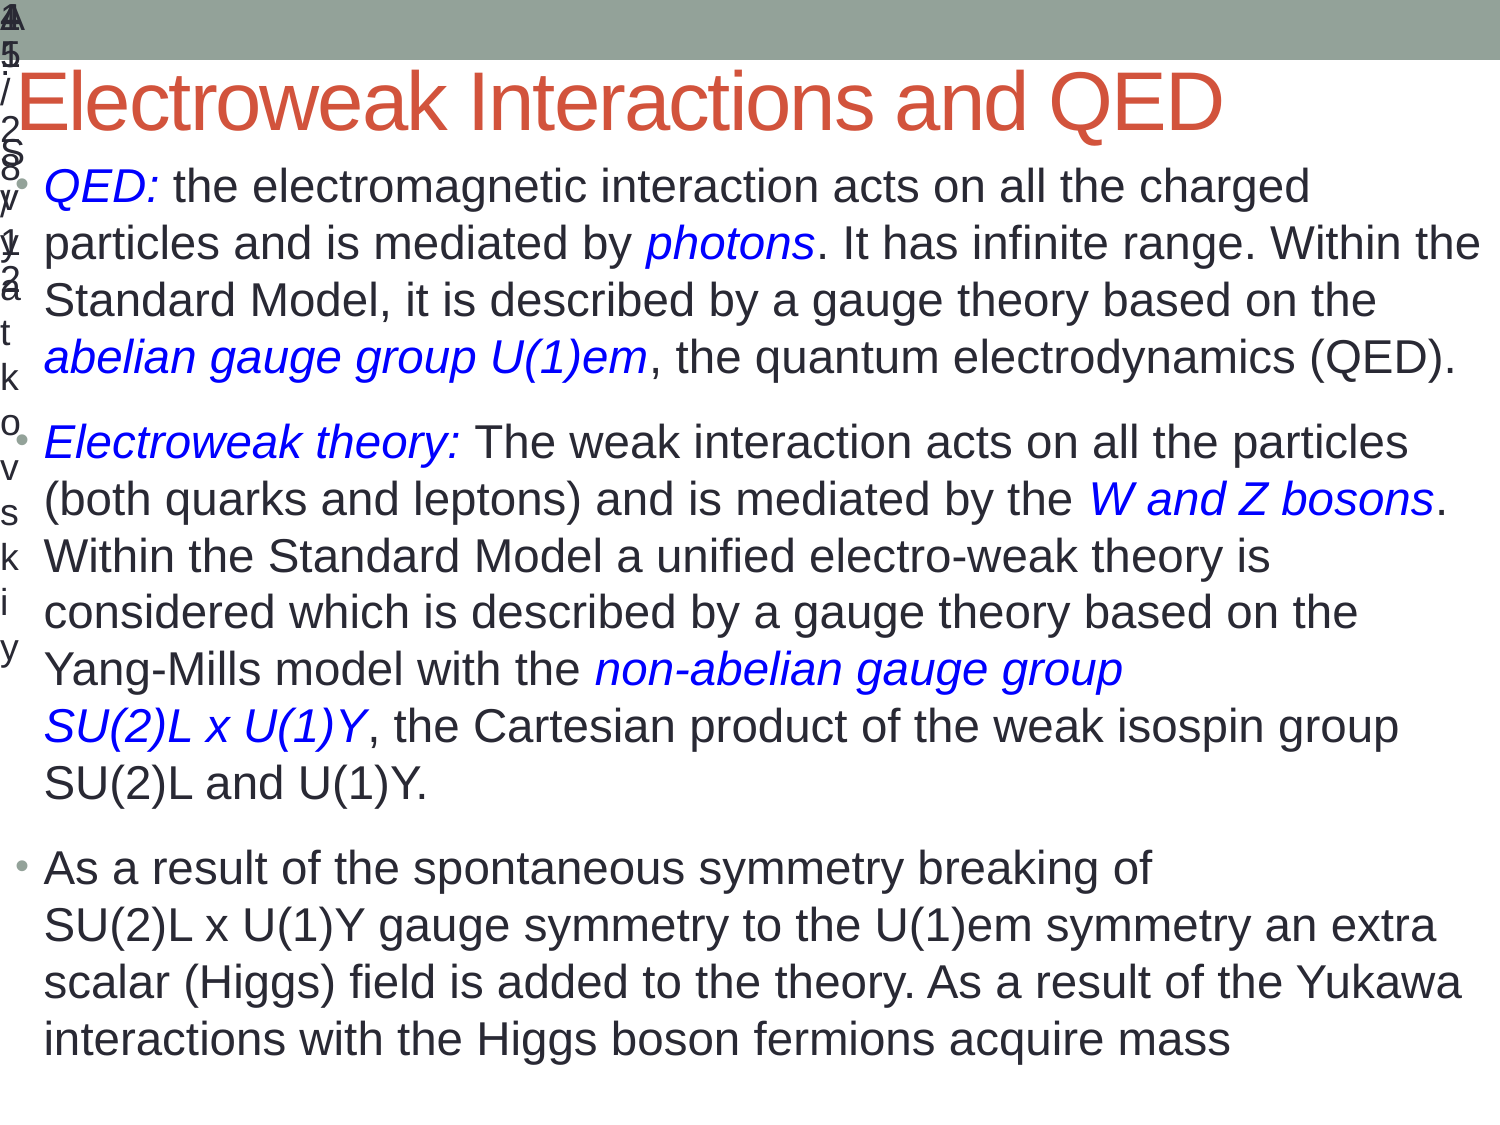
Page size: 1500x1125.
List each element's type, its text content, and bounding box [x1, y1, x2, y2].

title Electroweak Interactions and QED [0, 15, 1350, 147]
list QED: the electromagnetic interaction acts on all the charged particles and is mediated by photons. It has infinite range. Within the Standard Model, it is described by a gauge theory based on the abelian gauge group U(1)em, the quantum electrodynamics (QED). Electroweak theory: The weak interaction acts on all the particles (both quarks and leptons) and is mediated by the W and Z bosons. Within the Standard Model a unified electro-weak theory is considered which is described by a gauge theory based on the Yang-Mills model with the non-abelian gauge group SU(2)L x U(1)Y, the Cartesian product of the weak isospin group SU(2)L and U(1)Y. As a result of the spontaneous symmetry breaking of SU(2)L x U(1)Y gauge symmetry to the U(1)em symmetry an extra scalar (Higgs) field is added to the theory. As a result of the Yukawa interactions with the Higgs boson fermions acquire mass [0, 147, 1500, 1125]
